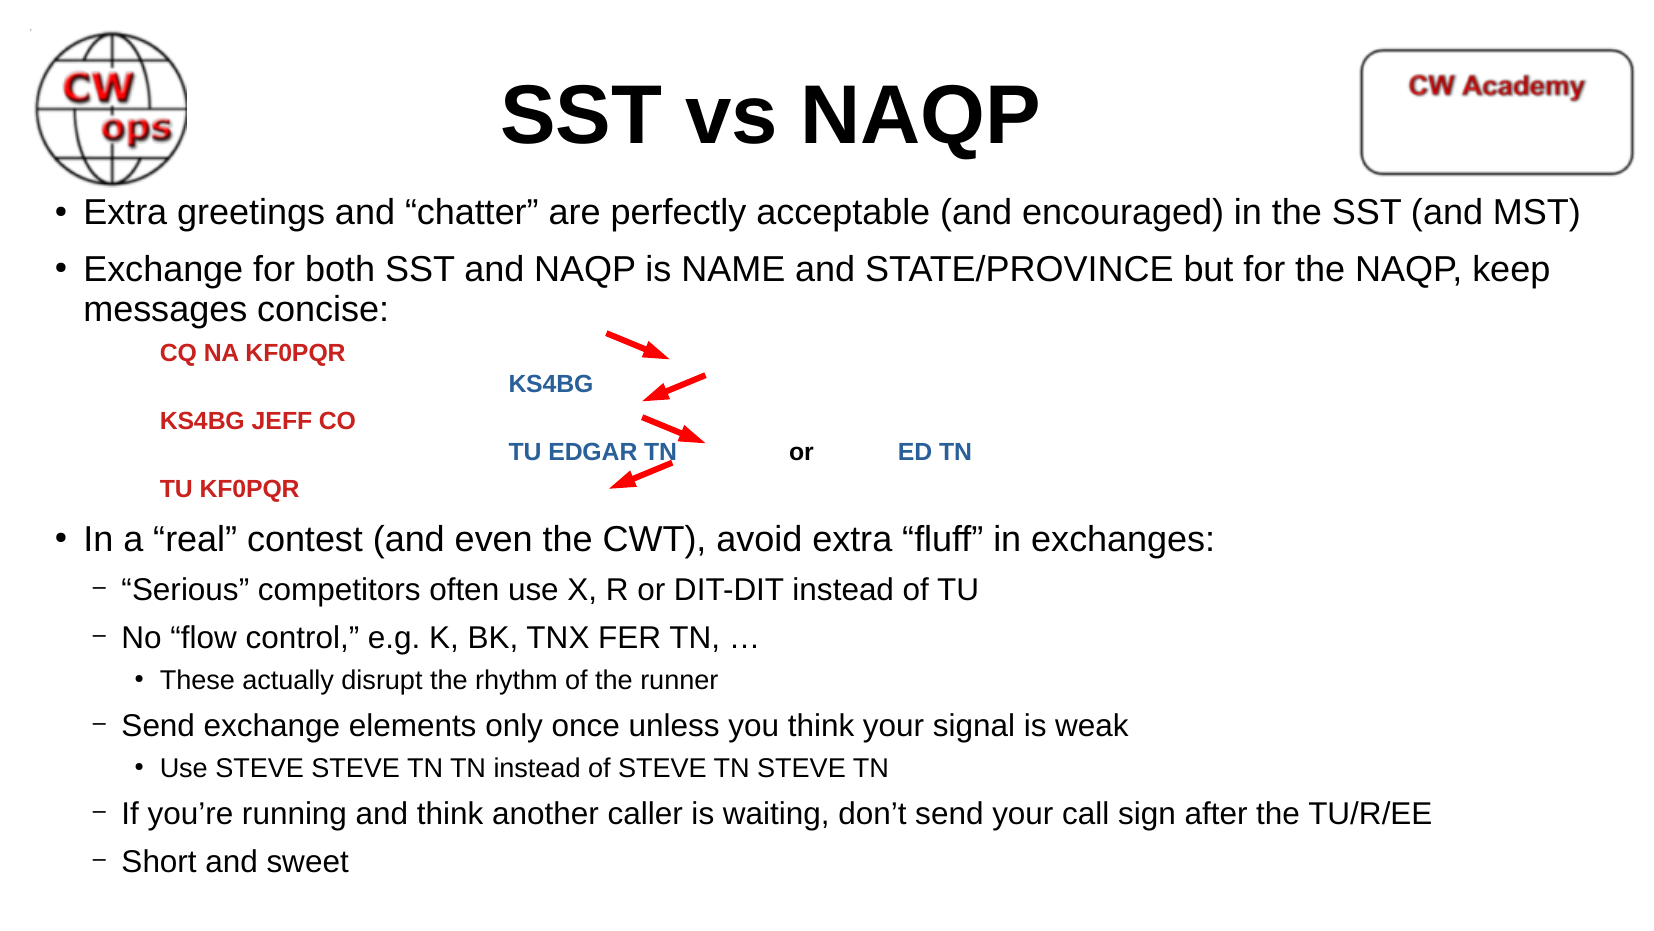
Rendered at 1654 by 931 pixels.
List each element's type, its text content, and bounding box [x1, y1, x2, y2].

picture [1516, 37, 1640, 186]
list Extra greetings and “chatter” are perfectly acceptable (and encouraged) in the SST (and MST) Exchange for both SST and NAQP is NAME and STATE/PROVINCE but for the NAQP, keep messages concise: CQ NA KF0PQR KS4BG KS4BG JEFF CO TU EDGAR TN or ED TN TU KF0PQR In a “real” contest (and even the CWT), avoid extra “fluff” in exchanges: “Serious” competitors often use X, R or DIT-DIT instead of TU No “flow control,” e.g. K, BK, TNX FER TN, … These actually disrupt the rhythm of the runner Send exchange elements only once unless you think your signal is weak Use STEVE STEVE TN TN instead of STEVE TN STEVE TN If you’re running and think another caller is waiting, don’t send your call sign after the TU/R/EE Short and sweet [45, 192, 1606, 916]
title SST vs NAQP [26, 37, 1516, 193]
picture [30, 29, 187, 37]
